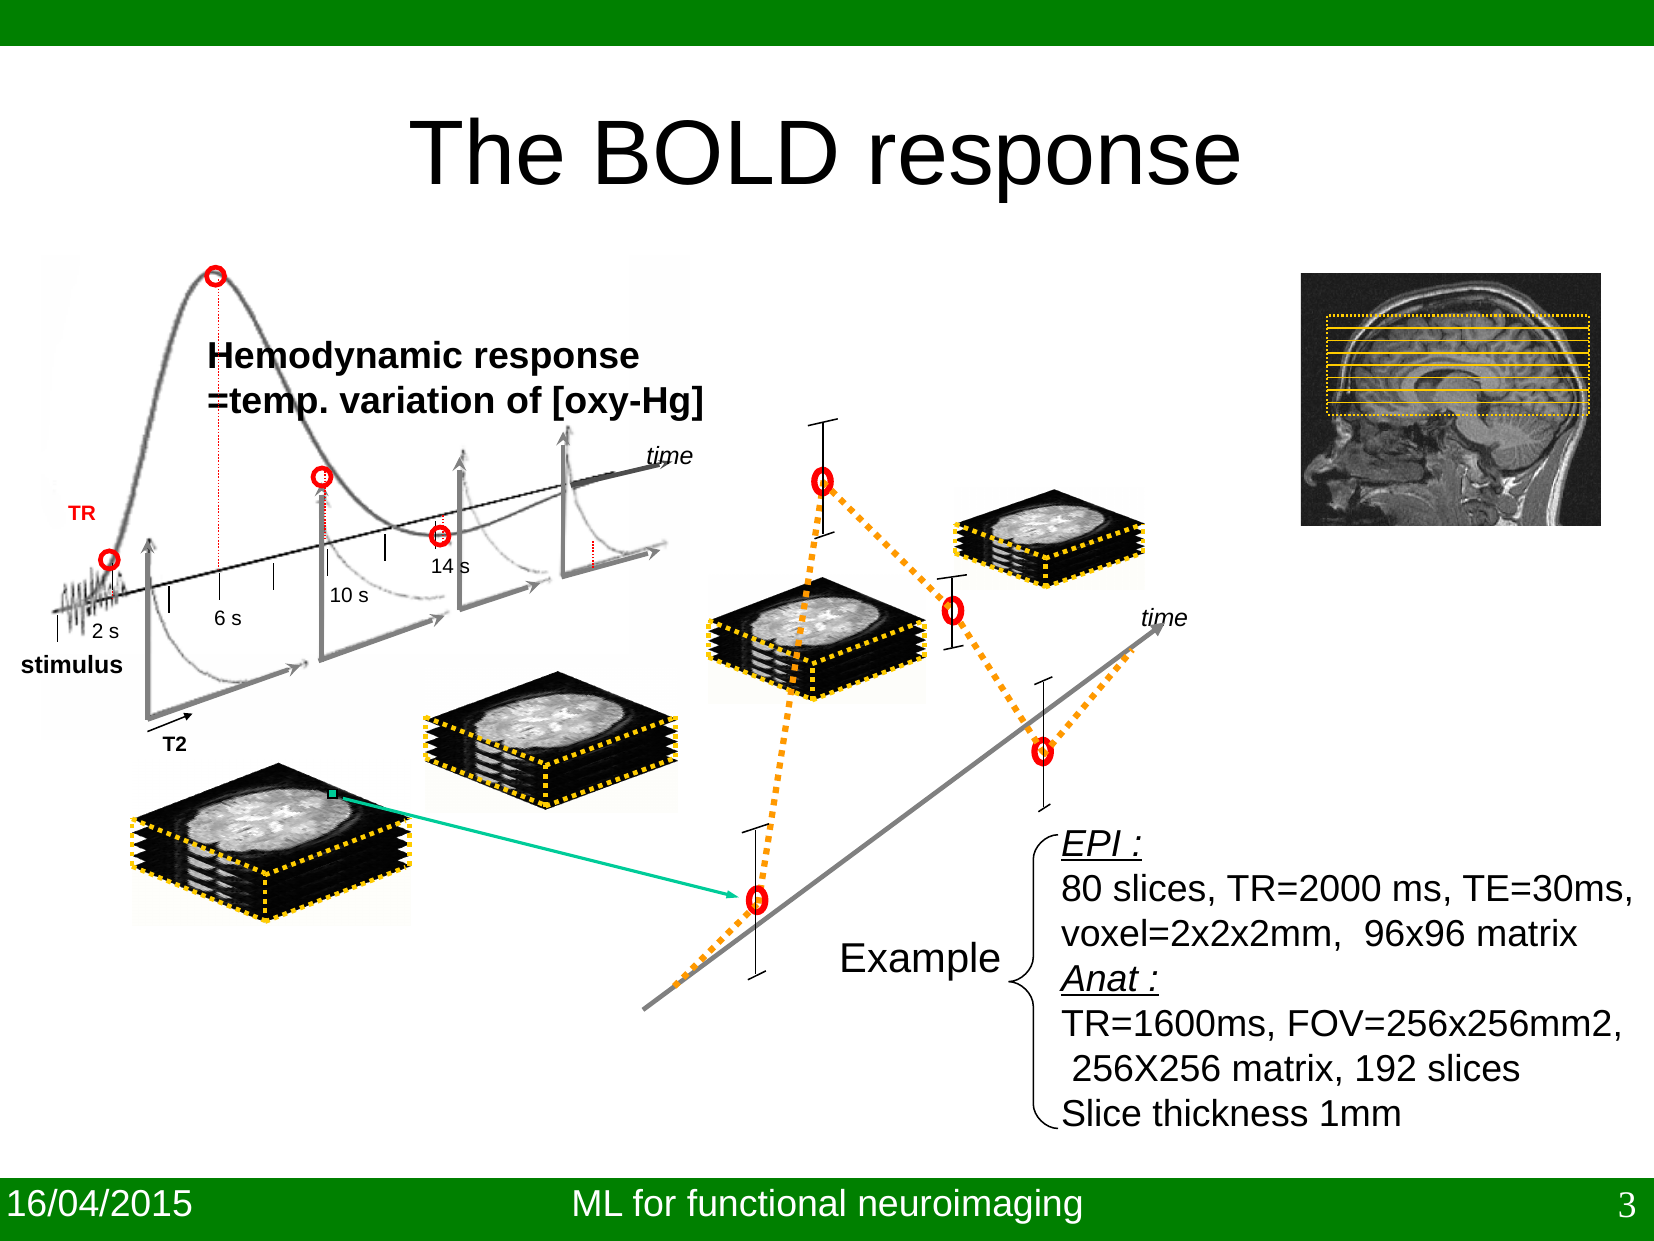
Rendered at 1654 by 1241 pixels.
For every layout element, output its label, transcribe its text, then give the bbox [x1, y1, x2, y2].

text_box TR [53, 491, 111, 533]
text_box T2 [147, 723, 202, 759]
text_box [327, 789, 337, 799]
text_box 2 s [77, 609, 135, 651]
title The BOLD response [82, 49, 1571, 257]
picture [1300, 273, 1601, 526]
text_box 10 s [314, 573, 384, 615]
picture [41, 255, 690, 813]
text_box EPI : 80 slices, TR=2000 ms, TE=30ms, voxel=2x2x2mm, 96x96 matrix Anat : TR=1600ms, FOV=256x256mm2, 256X256 matrix, 192 slices Slice thickness 1mm [1046, 811, 1650, 1188]
text_box Example [824, 923, 1018, 989]
text_box Hemodynamic response =temp. variation of [oxy-Hg] [192, 323, 720, 429]
text_box 6 s [199, 596, 257, 638]
text_box stimulus [5, 640, 139, 687]
picture [708, 574, 926, 704]
text_box time [1126, 593, 1204, 640]
picture [954, 487, 1145, 590]
text_box 14 s [416, 545, 486, 586]
picture [132, 759, 411, 926]
text_box time [631, 431, 709, 477]
